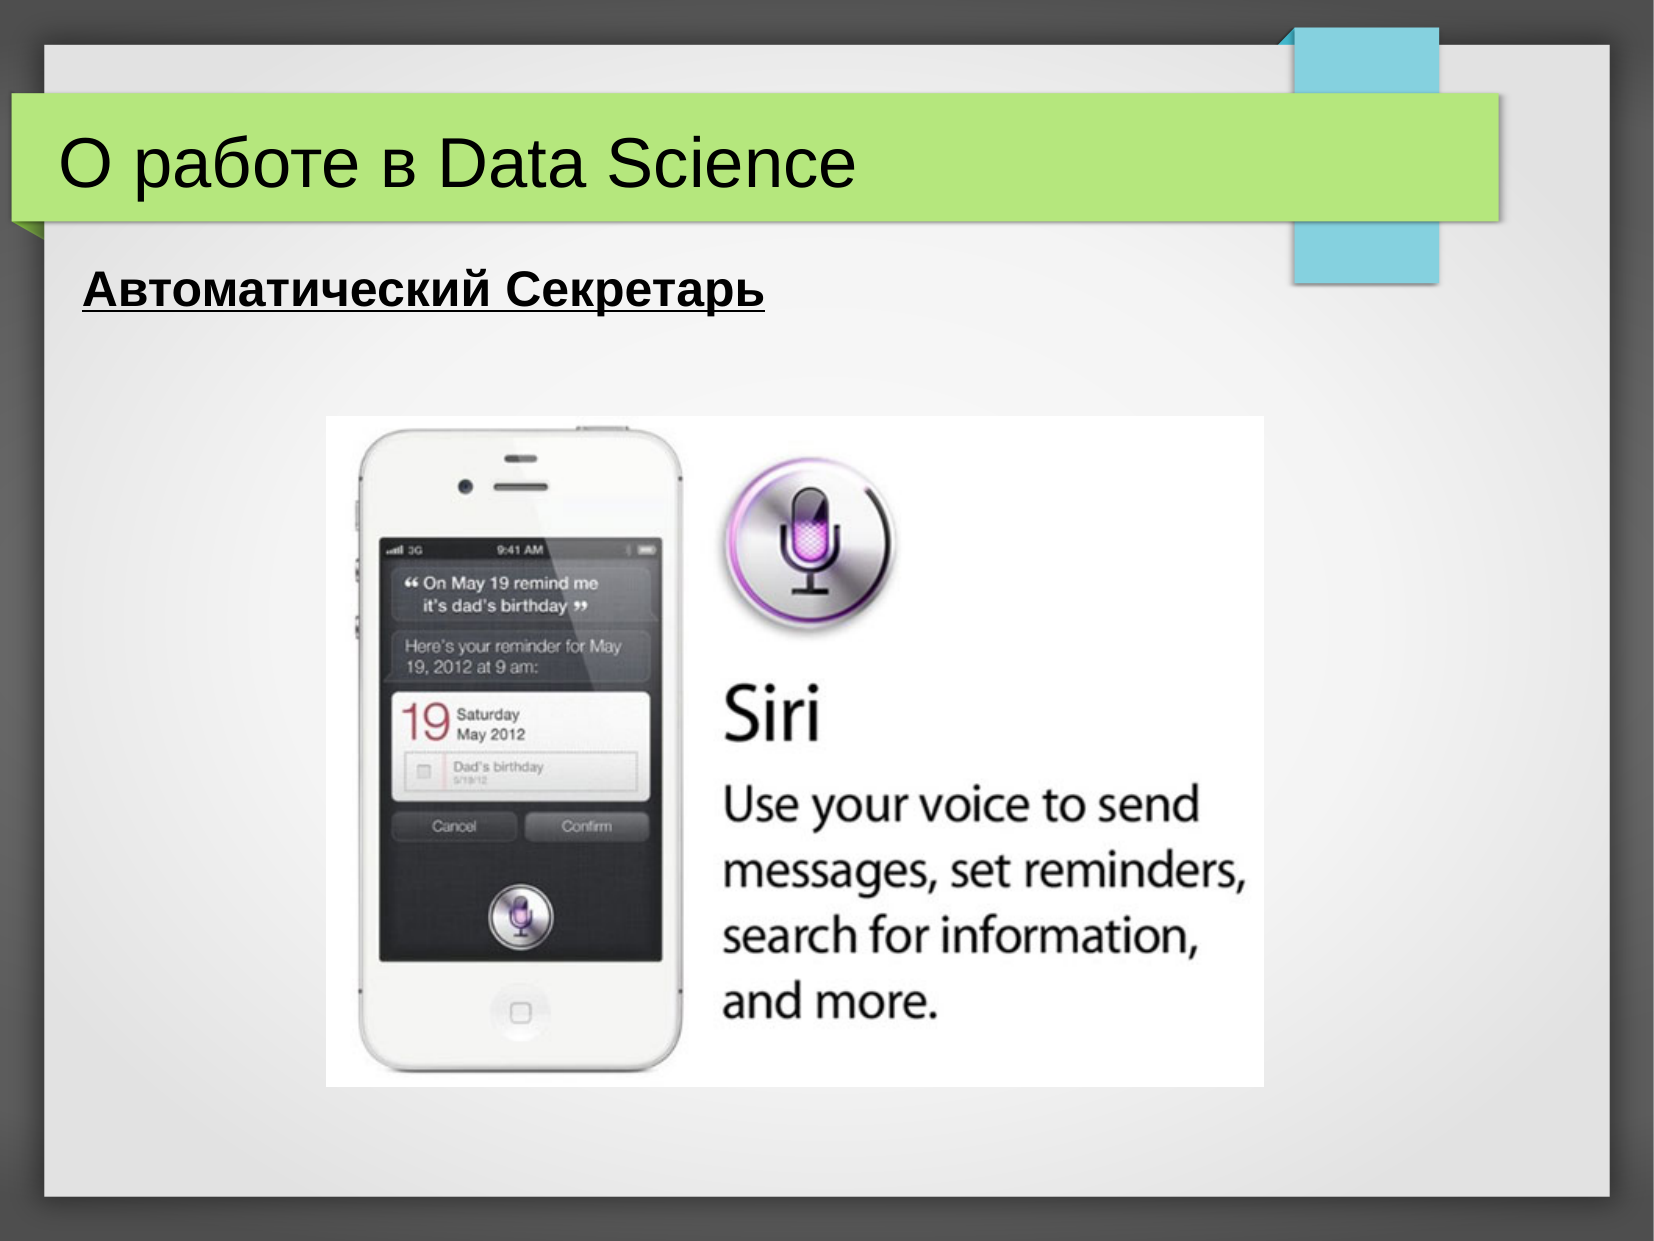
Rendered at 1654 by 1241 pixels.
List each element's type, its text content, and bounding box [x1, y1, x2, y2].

text_box Автоматический Секретарь [81, 259, 1110, 319]
title О работе в Data Science [59, 123, 1394, 203]
picture [0, 0, 1654, 1241]
